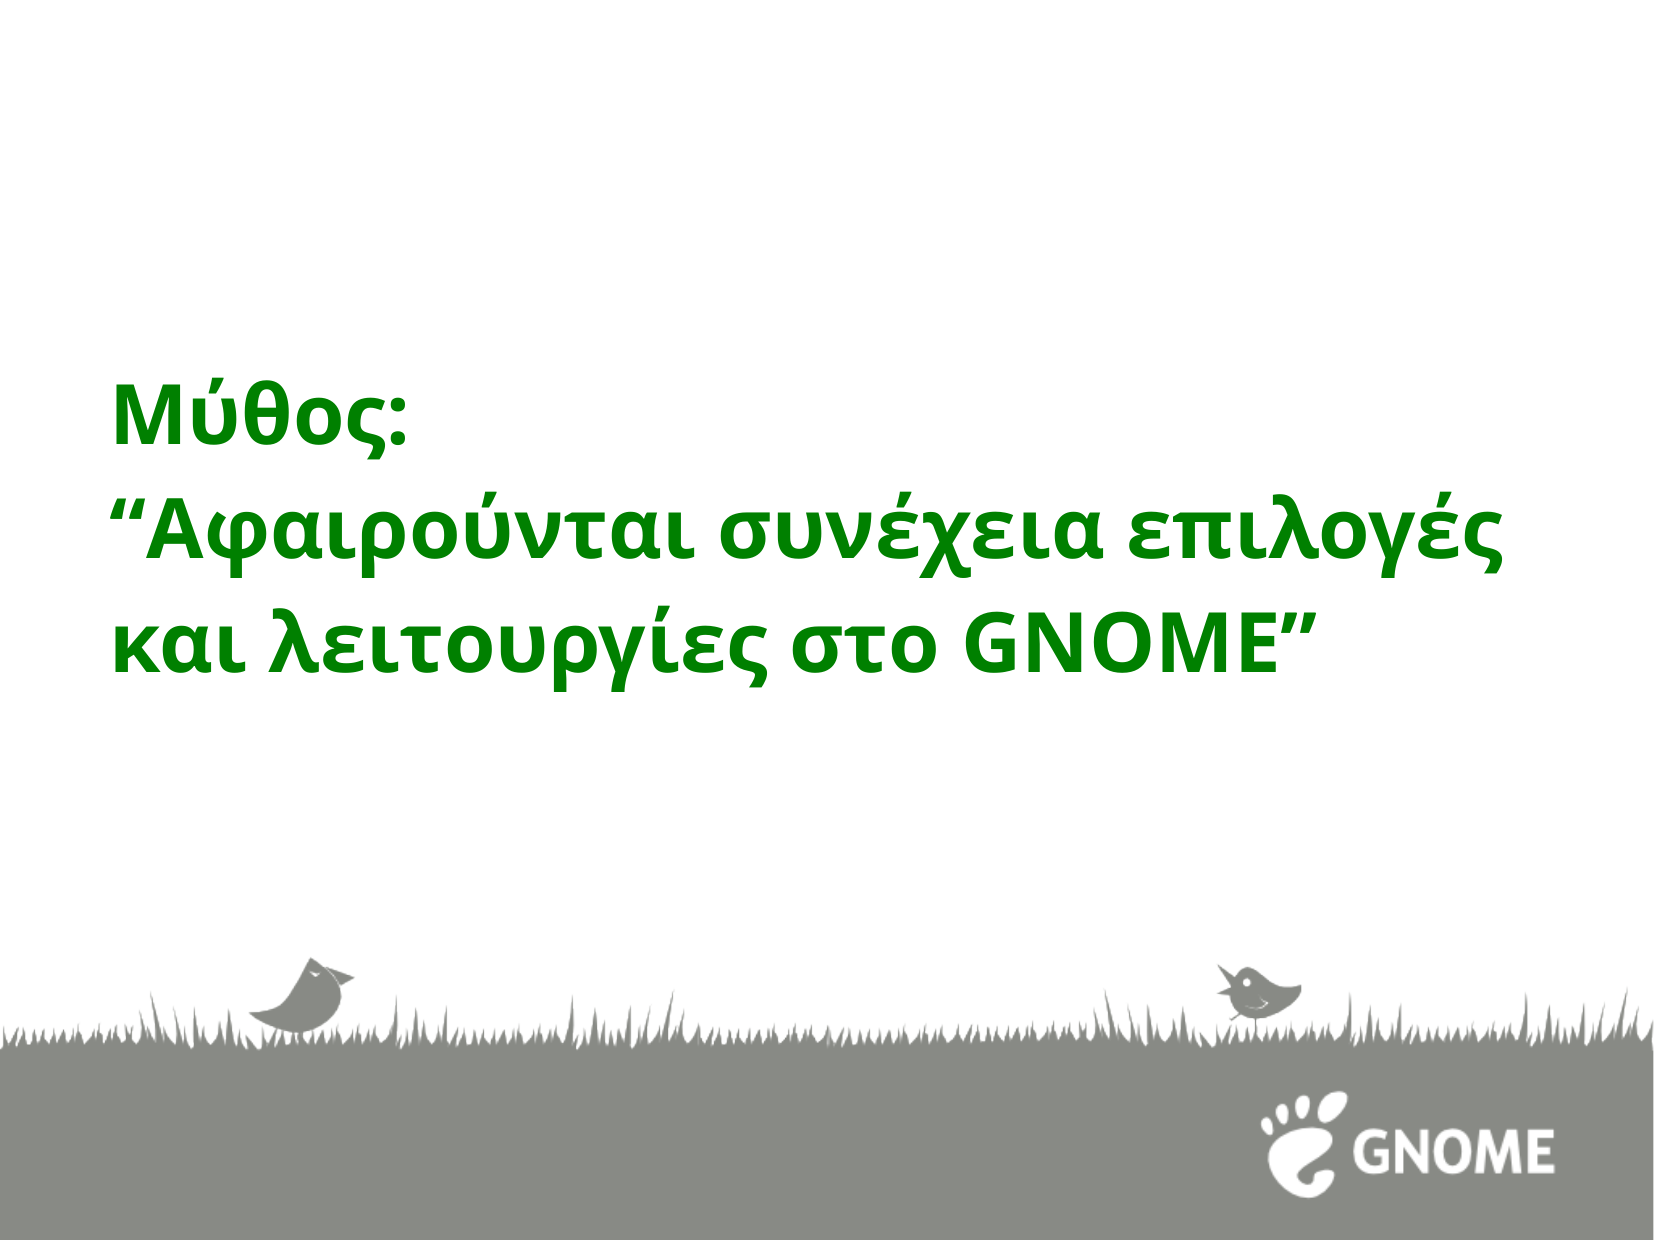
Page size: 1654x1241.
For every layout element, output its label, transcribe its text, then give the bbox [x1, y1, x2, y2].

picture [0, 0, 1654, 1241]
text_box Μύθος: “Αφαιρούνται συνέχεια επιλογές και λειτουργίες στο GNOME” [94, 348, 1595, 810]
